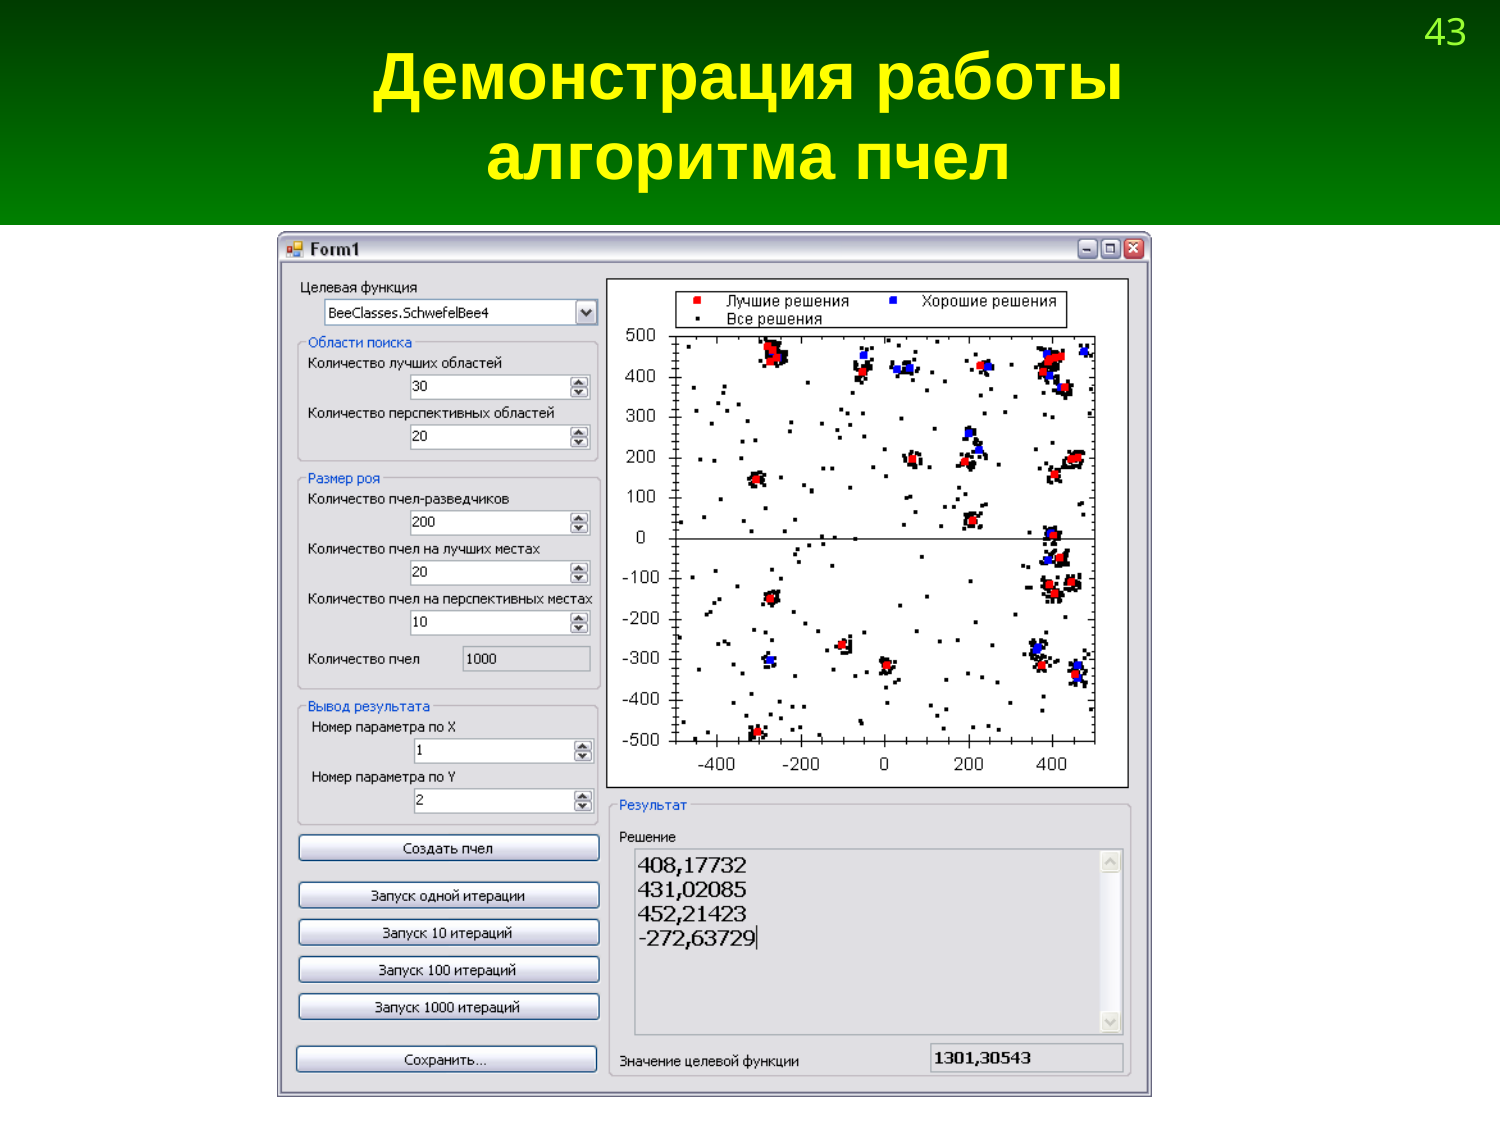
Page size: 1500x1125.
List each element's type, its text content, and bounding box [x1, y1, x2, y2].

picture [277, 231, 1152, 1097]
title Демонстрация работы алгоритма пчел [112, 18, 1388, 207]
